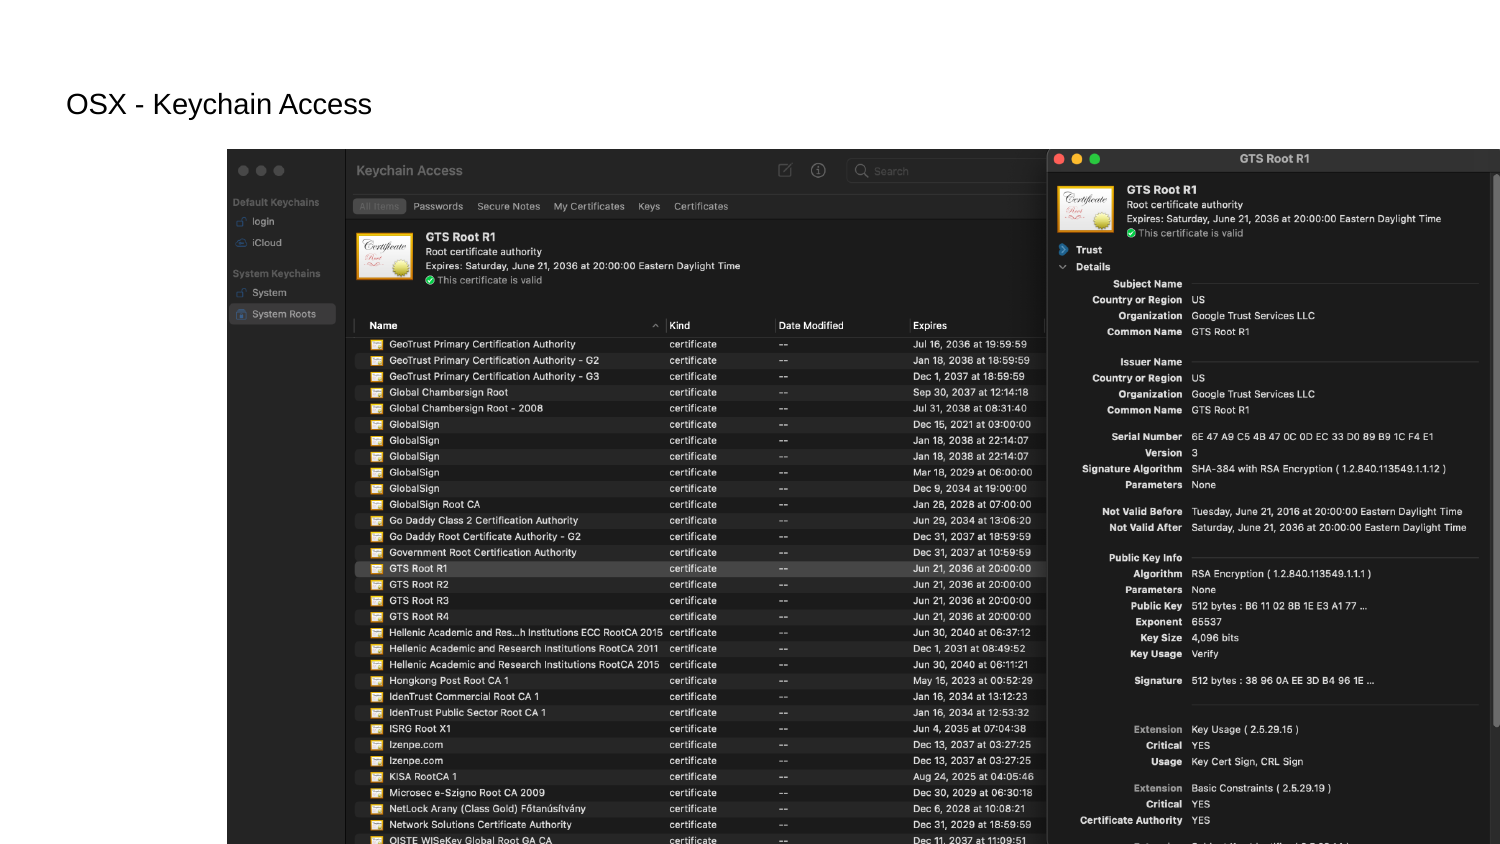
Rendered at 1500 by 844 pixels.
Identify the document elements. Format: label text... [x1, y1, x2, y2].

picture [227, 149, 1500, 844]
title OSX - Keychain Access [51, 72, 1463, 136]
